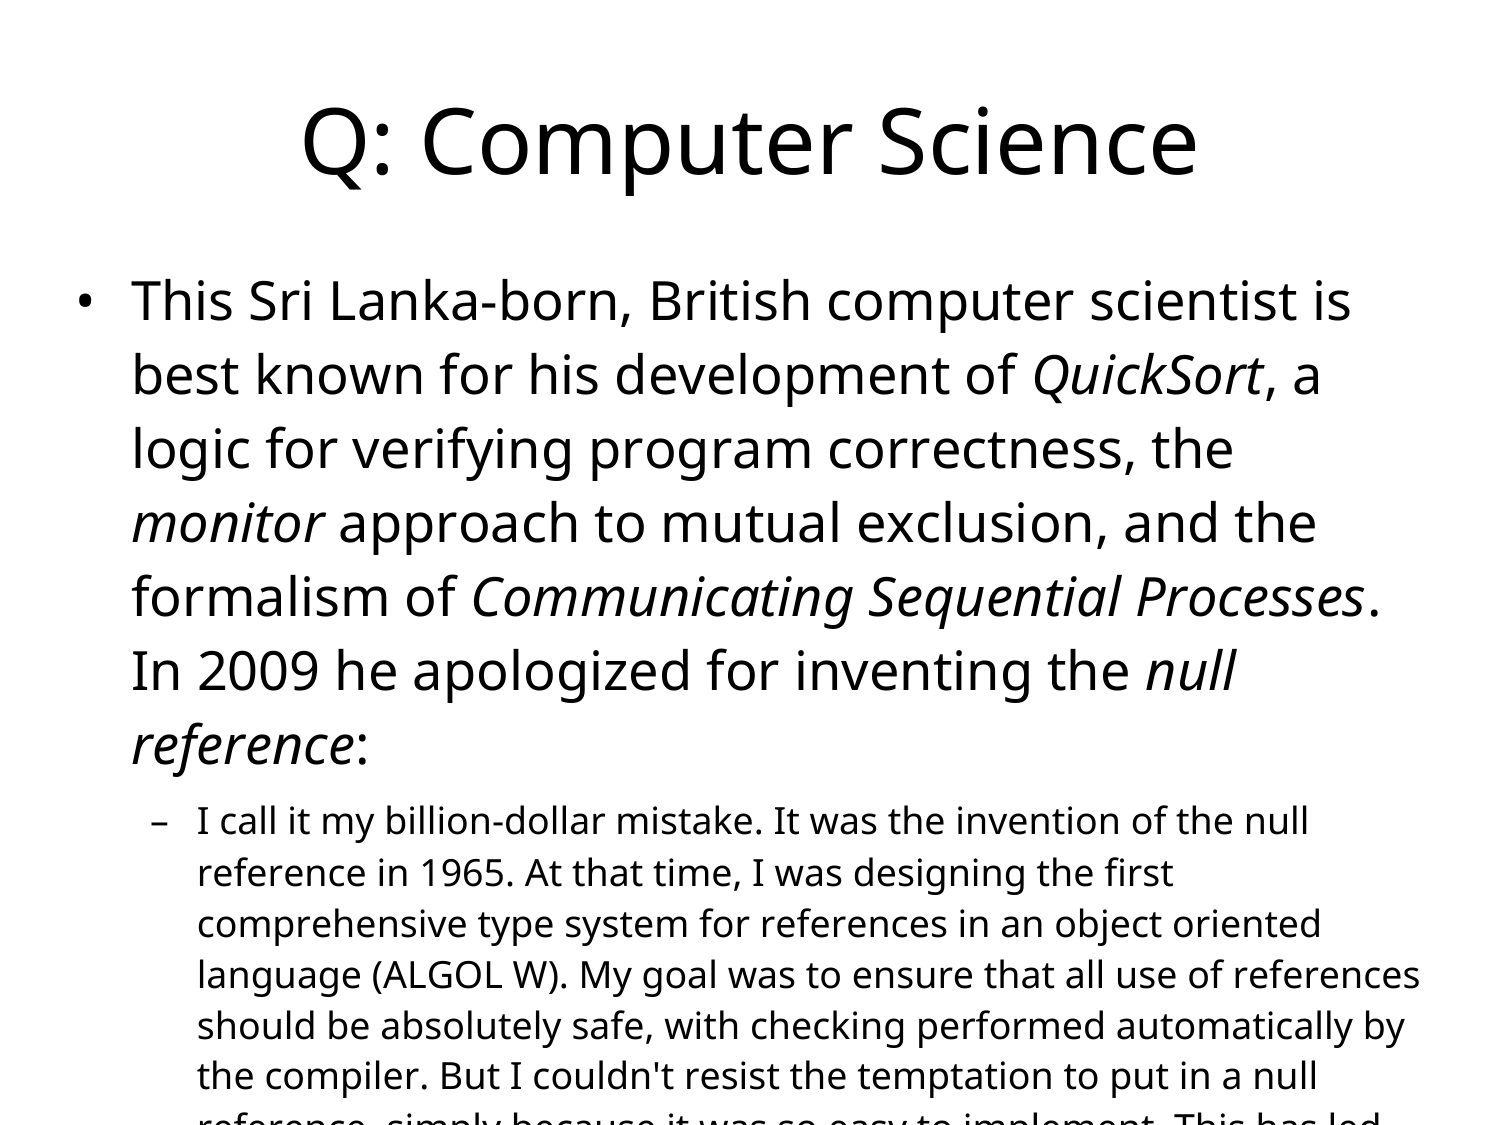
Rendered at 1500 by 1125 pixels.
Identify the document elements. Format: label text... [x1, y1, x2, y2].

title Q: Computer Science [75, 21, 1426, 257]
list This Sri Lanka-born, British computer scientist is best known for his development of QuickSort, a logic for verifying program correctness, the monitor approach to mutual exclusion, and the formalism of Communicating Sequential Processes. In 2009 he apologized for inventing the null reference: I call it my billion-dollar mistake. It was the invention of the null reference in 1965. At that time, I was designing the first comprehensive type system for references in an object oriented language (ALGOL W). My goal was to ensure that all use of references should be absolutely safe, with checking performed automatically by the compiler. But I couldn't resist the temptation to put in a null reference, simply because it was so easy to implement. This has led to innumerable errors, vulnerabilities, and system crashes, which have probably caused a billion dollars of pain and damage in the last forty years. [75, 262, 1426, 1047]
